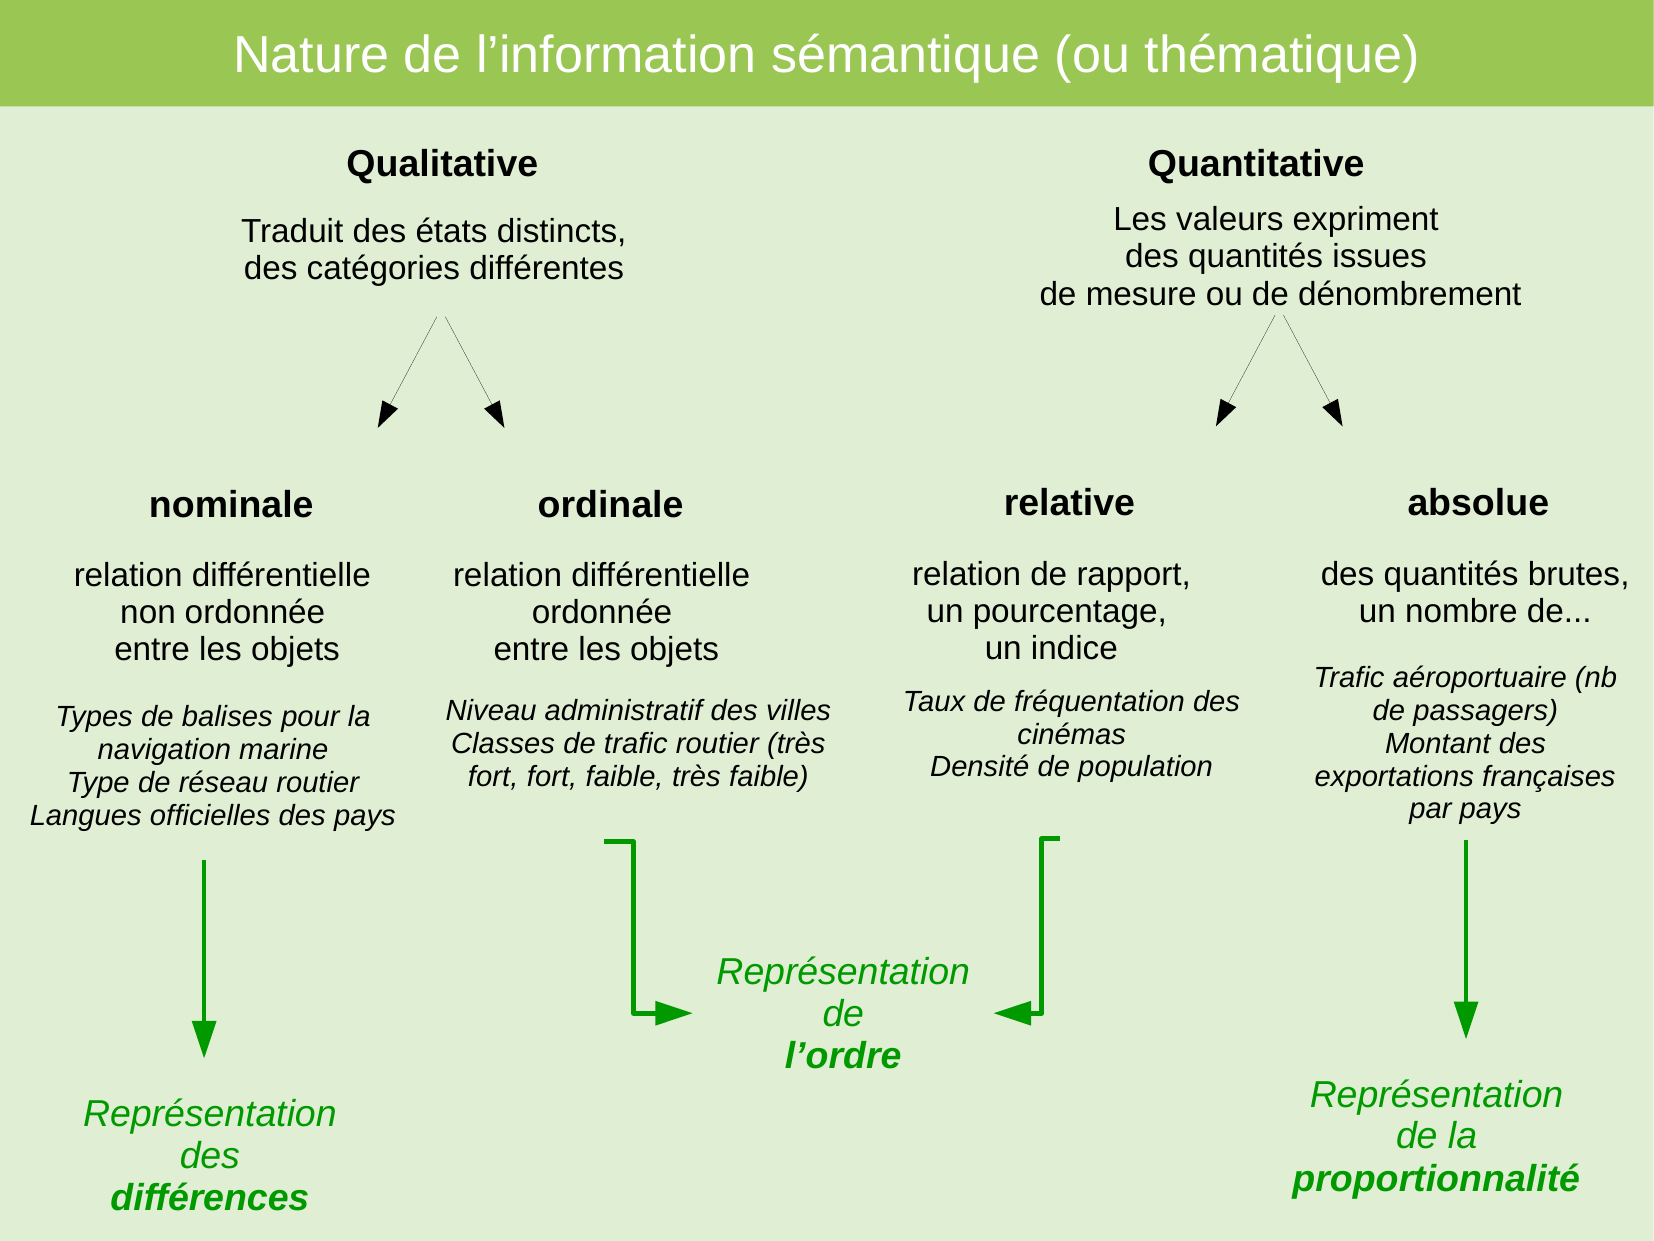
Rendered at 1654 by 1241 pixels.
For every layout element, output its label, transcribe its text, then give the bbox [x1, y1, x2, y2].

text_box absolue [1346, 474, 1611, 532]
text_box des quantités brutes, un nombre de... [1306, 547, 1651, 674]
text_box Types de balises pour la navigation marine Type de réseau routier Langues officielles des pays [9, 692, 417, 872]
text_box Trafic aéroportuaire (nb de passagers) Montant des exportations françaises par pays [1289, 653, 1642, 833]
text_box relative [937, 474, 1202, 532]
text_box Représentation de l’ordre [692, 942, 994, 1084]
text_box relation différentielle ordonnée entre les objets [438, 549, 784, 676]
text_box relation différentielle non ordonnée entre les objets [59, 549, 404, 676]
title Nature de l’information sémantique (ou thématique) [82, 19, 1571, 89]
text_box ordinale [478, 475, 744, 533]
text_box Les valeurs expriment des quantités issues de mesure ou de dénombrement [1024, 193, 1548, 376]
text_box nominale [99, 475, 364, 533]
text_box Niveau administratif des villes Classes de trafic routier (très fort, fort, faible, très faible) [428, 686, 849, 866]
text_box Quantitative [1120, 134, 1393, 193]
text_box Qualitative [323, 134, 561, 192]
text_box Représentation de la proportionnalité [1268, 1065, 1605, 1241]
text_box Taux de fréquentation des cinémas Densité de population [868, 677, 1276, 857]
text_box Représentation des différences [56, 1084, 364, 1226]
text_box Traduit des états distincts, des catégories différentes [226, 204, 658, 303]
text_box relation de rapport, un pourcentage, un indice [897, 547, 1242, 674]
